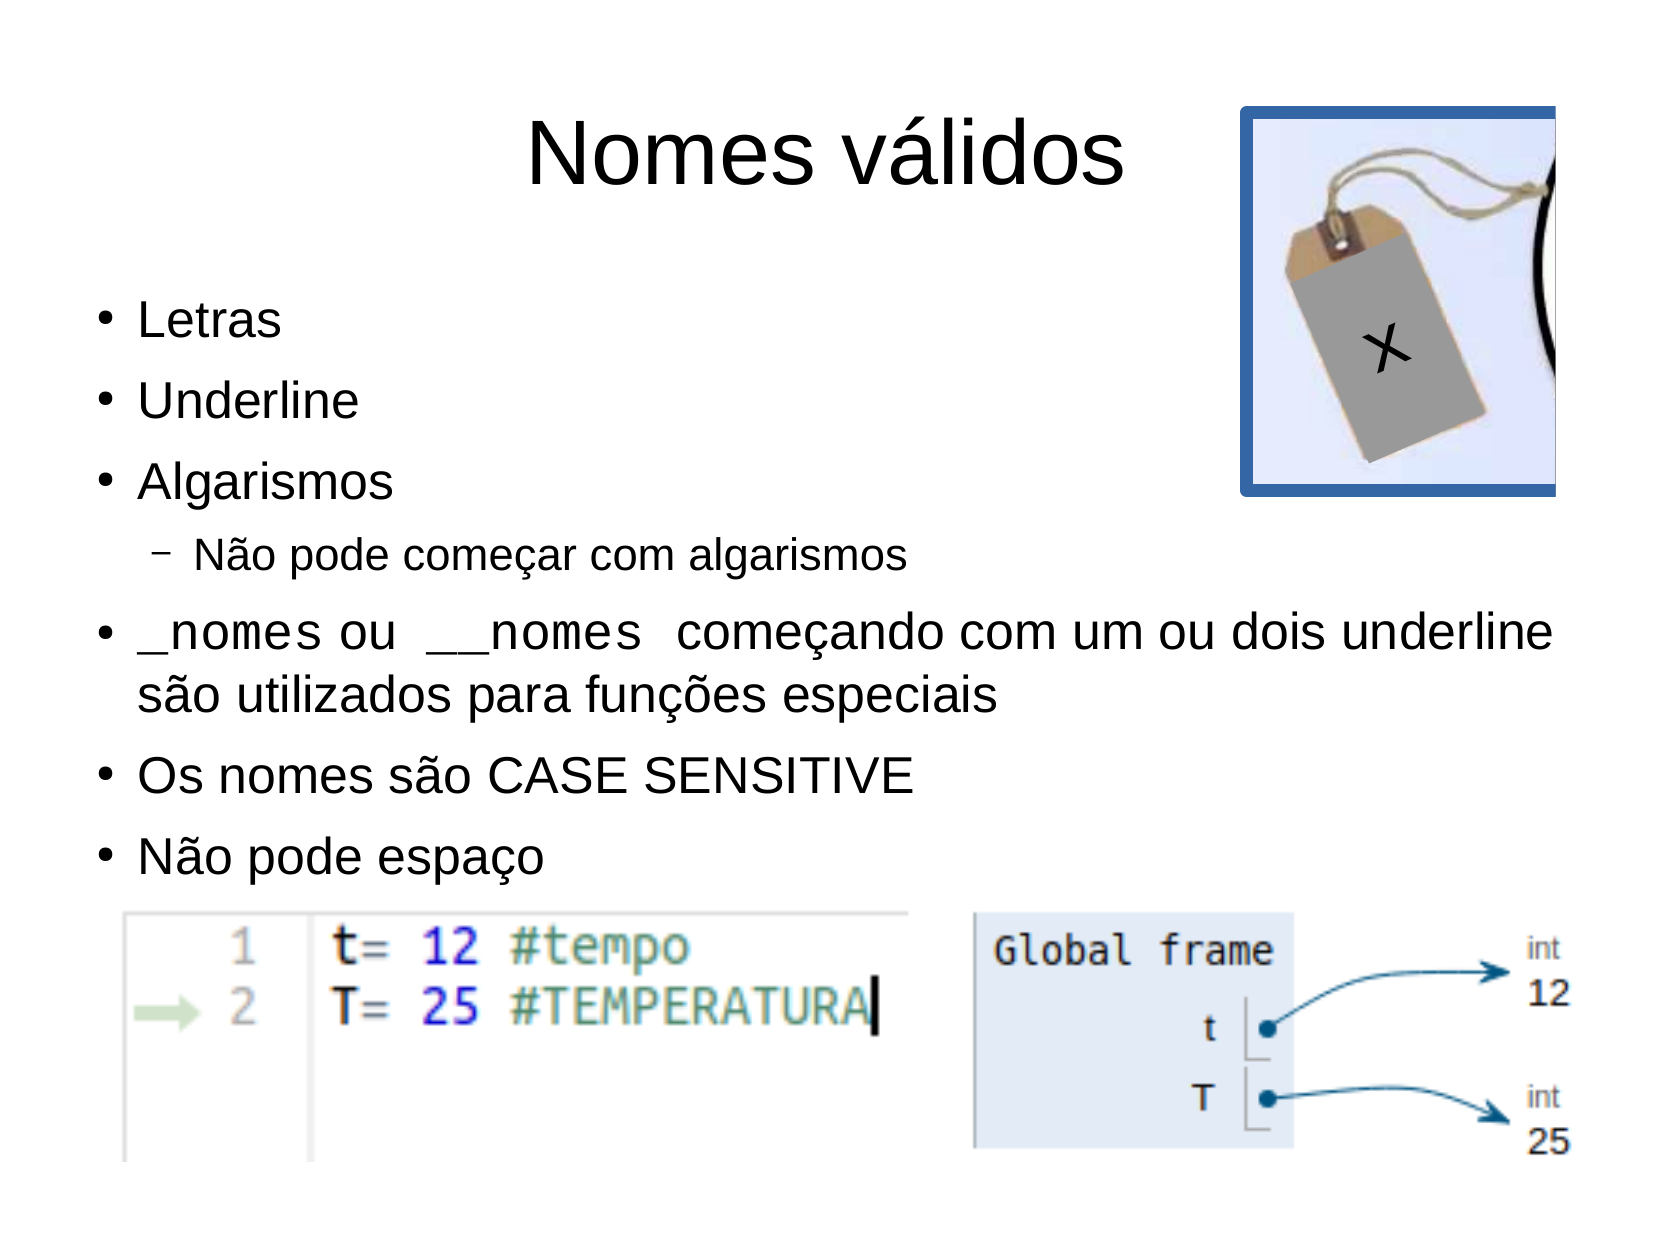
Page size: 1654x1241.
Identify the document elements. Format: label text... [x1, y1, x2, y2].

title Nomes válidos [82, 49, 1571, 257]
picture [1240, 106, 1556, 497]
list Letras Underline Algarismos Não pode começar com algarismos _nomes ou __nomes começando com um ou dois underline são utilizados para funções especiais Os nomes são CASE SENSITIVE Não pode espaço [82, 290, 1571, 894]
picture [94, 893, 1620, 1193]
